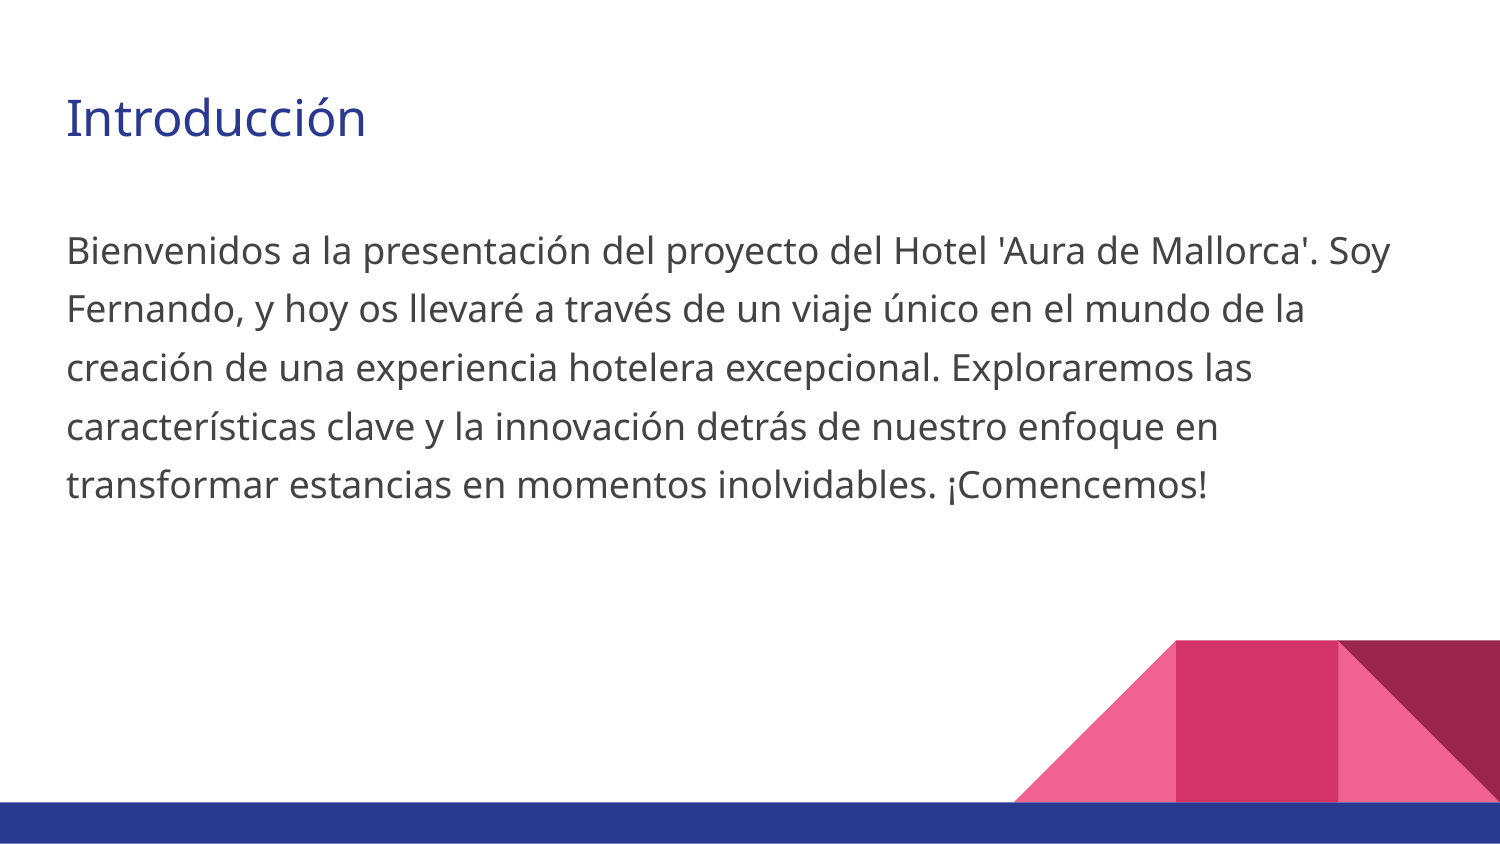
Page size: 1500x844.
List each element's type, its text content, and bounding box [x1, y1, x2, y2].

title Introducción [51, 67, 1449, 167]
list Bienvenidos a la presentación del proyecto del Hotel 'Aura de Mallorca'. Soy Fernando, y hoy os llevaré a través de un viaje único en el mundo de la creación de una experiencia hotelera excepcional. Exploraremos las características clave y la innovación detrás de nuestro enfoque en transformar estancias en momentos inolvidables. ¡Comencemos! [51, 201, 1449, 750]
